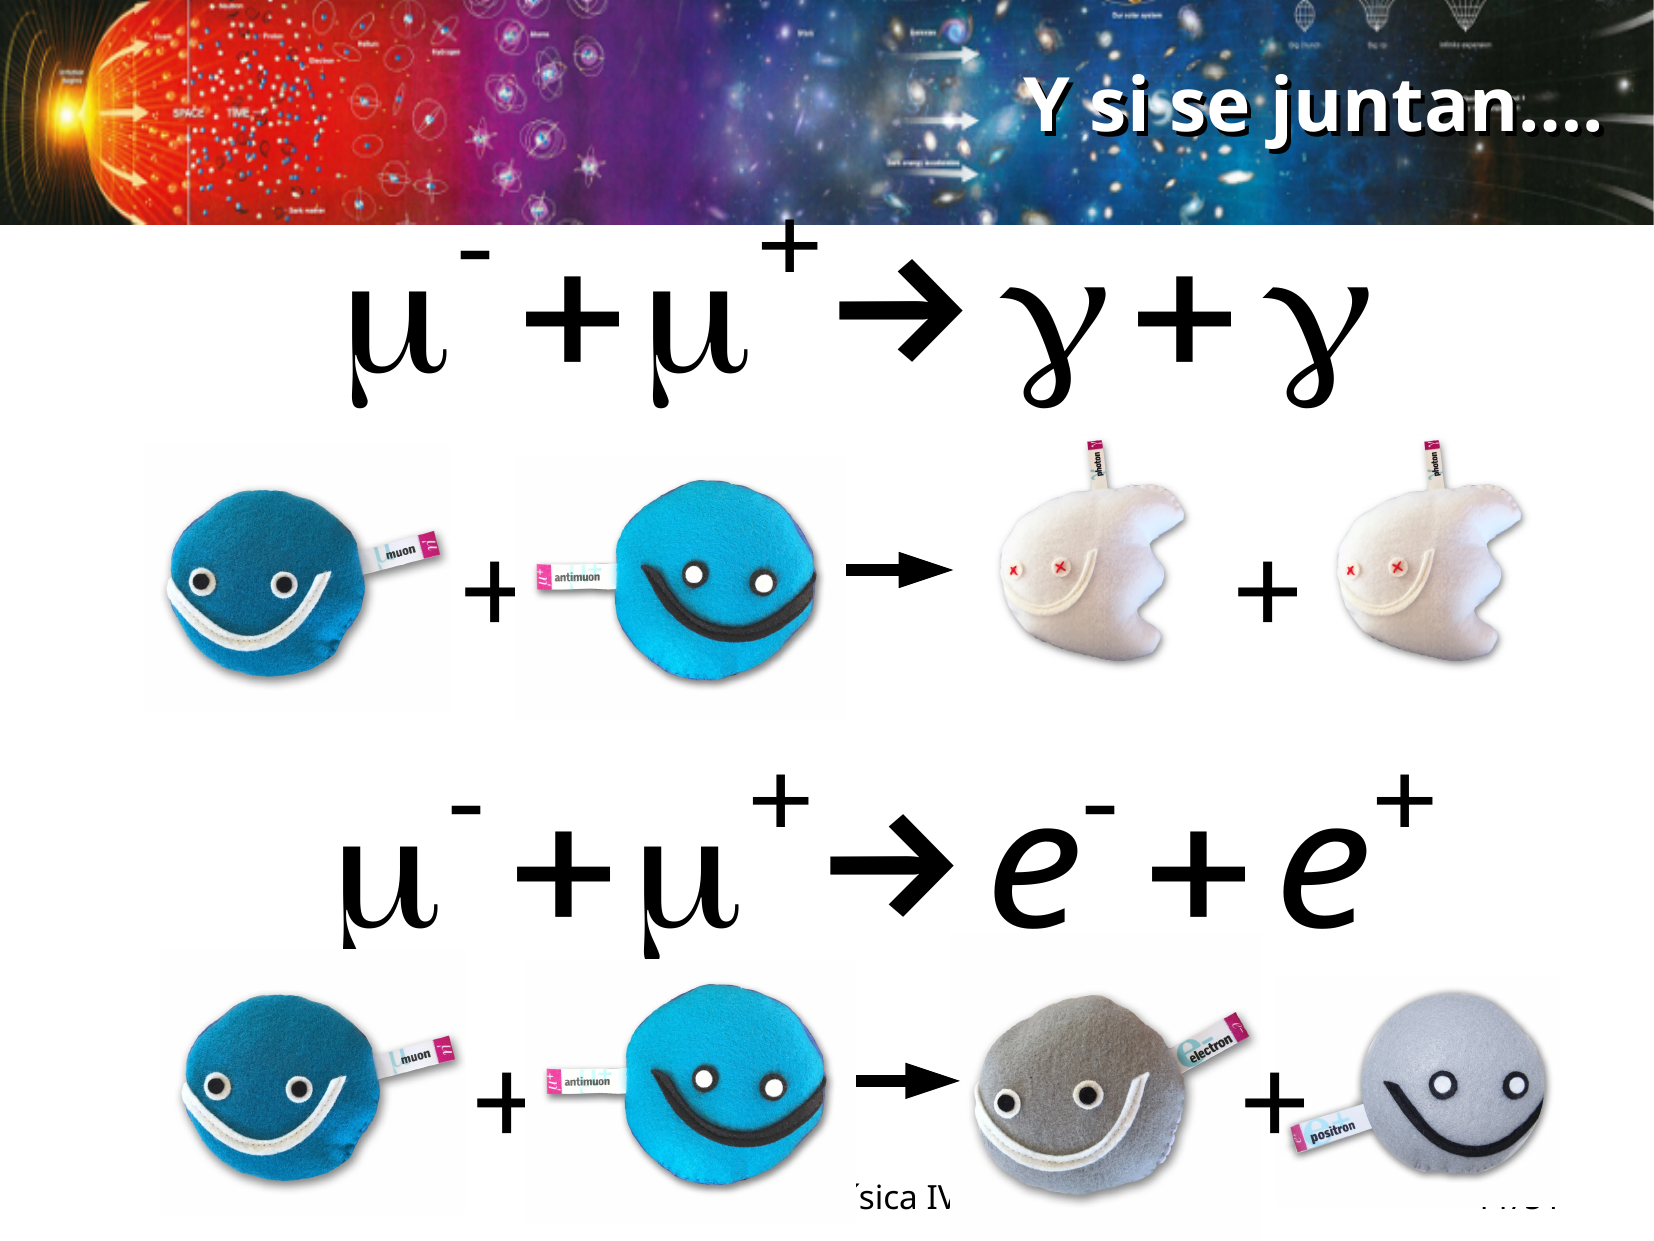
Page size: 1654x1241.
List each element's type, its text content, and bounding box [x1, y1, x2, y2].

picture [1305, 434, 1561, 691]
picture [950, 976, 1261, 1241]
chart [323, 178, 1396, 421]
chart [313, 733, 1441, 976]
text_box + [1224, 1005, 1313, 1173]
text_box + [451, 495, 515, 662]
text_box + [1218, 495, 1305, 662]
picture [144, 444, 451, 711]
picture [159, 949, 466, 1216]
title Y si se juntan…. [45, 15, 1606, 191]
picture [515, 455, 846, 721]
picture [1275, 974, 1561, 1207]
picture [525, 959, 856, 1225]
picture [0, 0, 1654, 225]
picture [968, 434, 1224, 691]
text_box + [466, 1005, 525, 1173]
